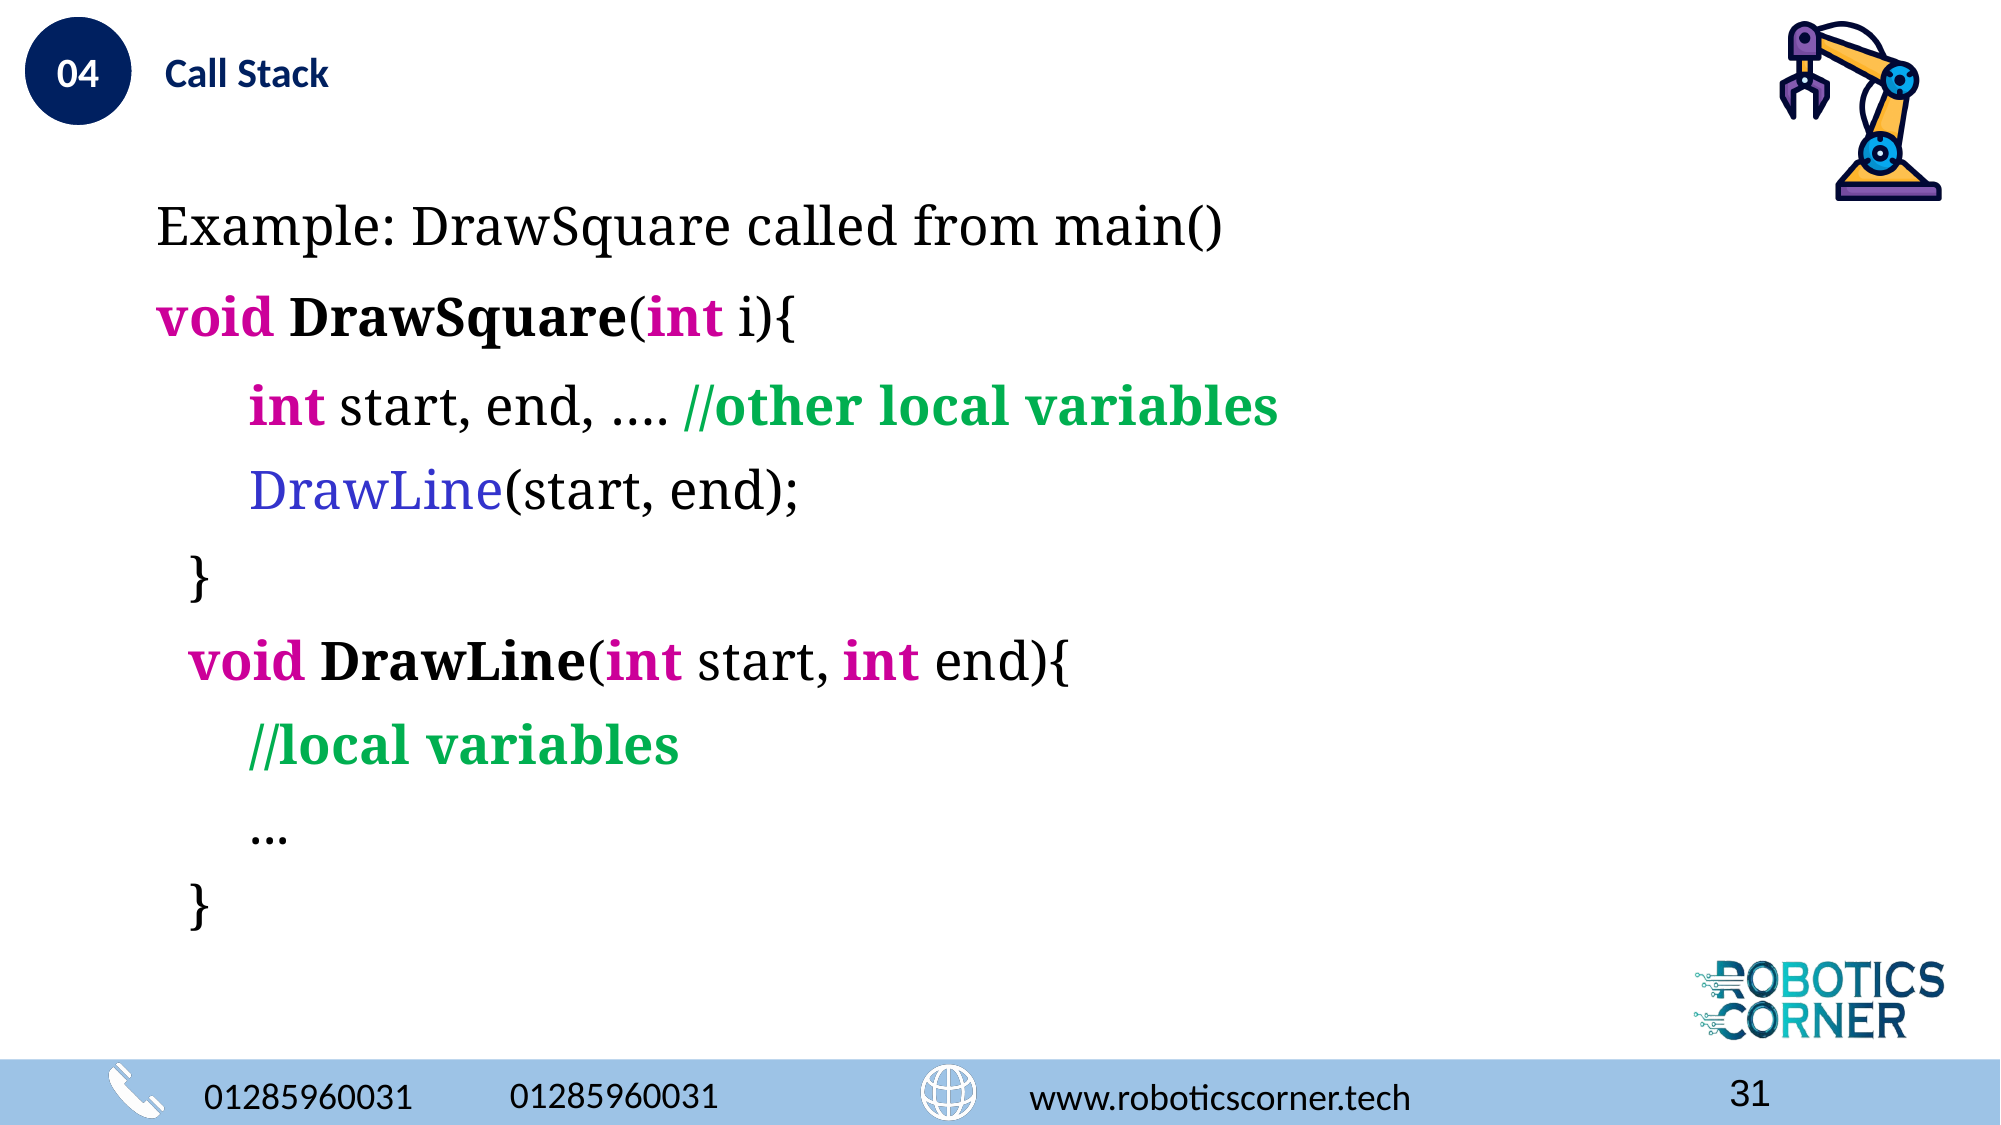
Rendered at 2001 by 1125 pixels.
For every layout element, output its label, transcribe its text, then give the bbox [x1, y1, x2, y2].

picture [103, 1057, 170, 1124]
text_box <number> [1714, 1065, 1916, 1125]
picture [1680, 859, 1953, 1125]
picture [915, 1059, 981, 1125]
text_box Example: DrawSquare called from main() void DrawSquare(int i){ int start, end, …. //other local variables DrawLine(start, end); } void DrawLine(int start, int end){ //local variables ... } [154, 162, 1284, 936]
picture [1771, 21, 1950, 201]
text_box 04 [22, 14, 134, 128]
text_box Call Stack [150, 38, 622, 103]
